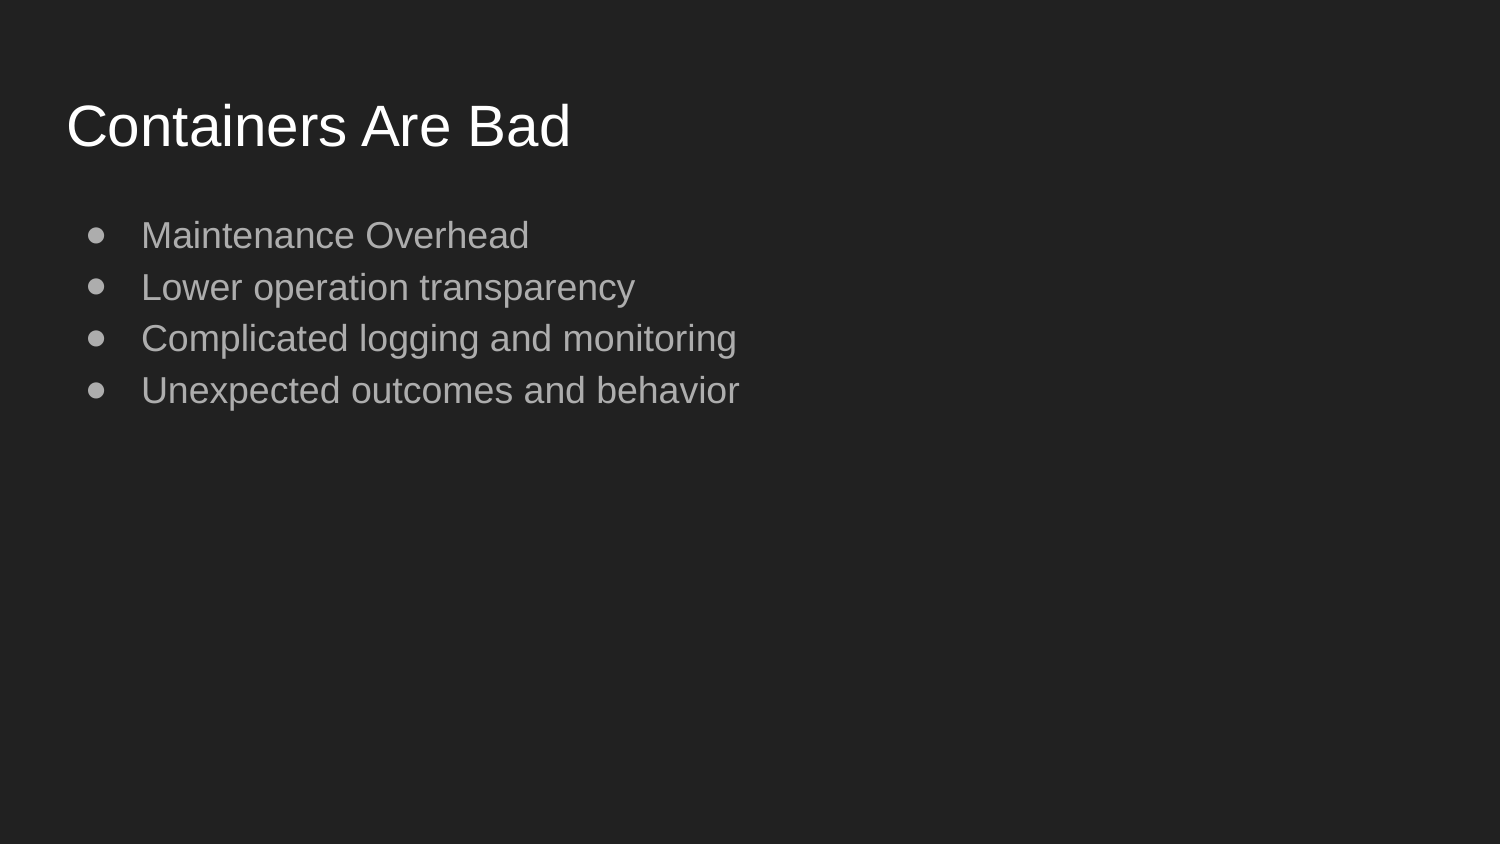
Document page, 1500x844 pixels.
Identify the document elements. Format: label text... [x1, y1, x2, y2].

title Containers Are Bad [51, 72, 1449, 167]
list Maintenance Overhead Lower operation transparency Complicated logging and monitoring Unexpected outcomes and behavior [51, 189, 1449, 750]
